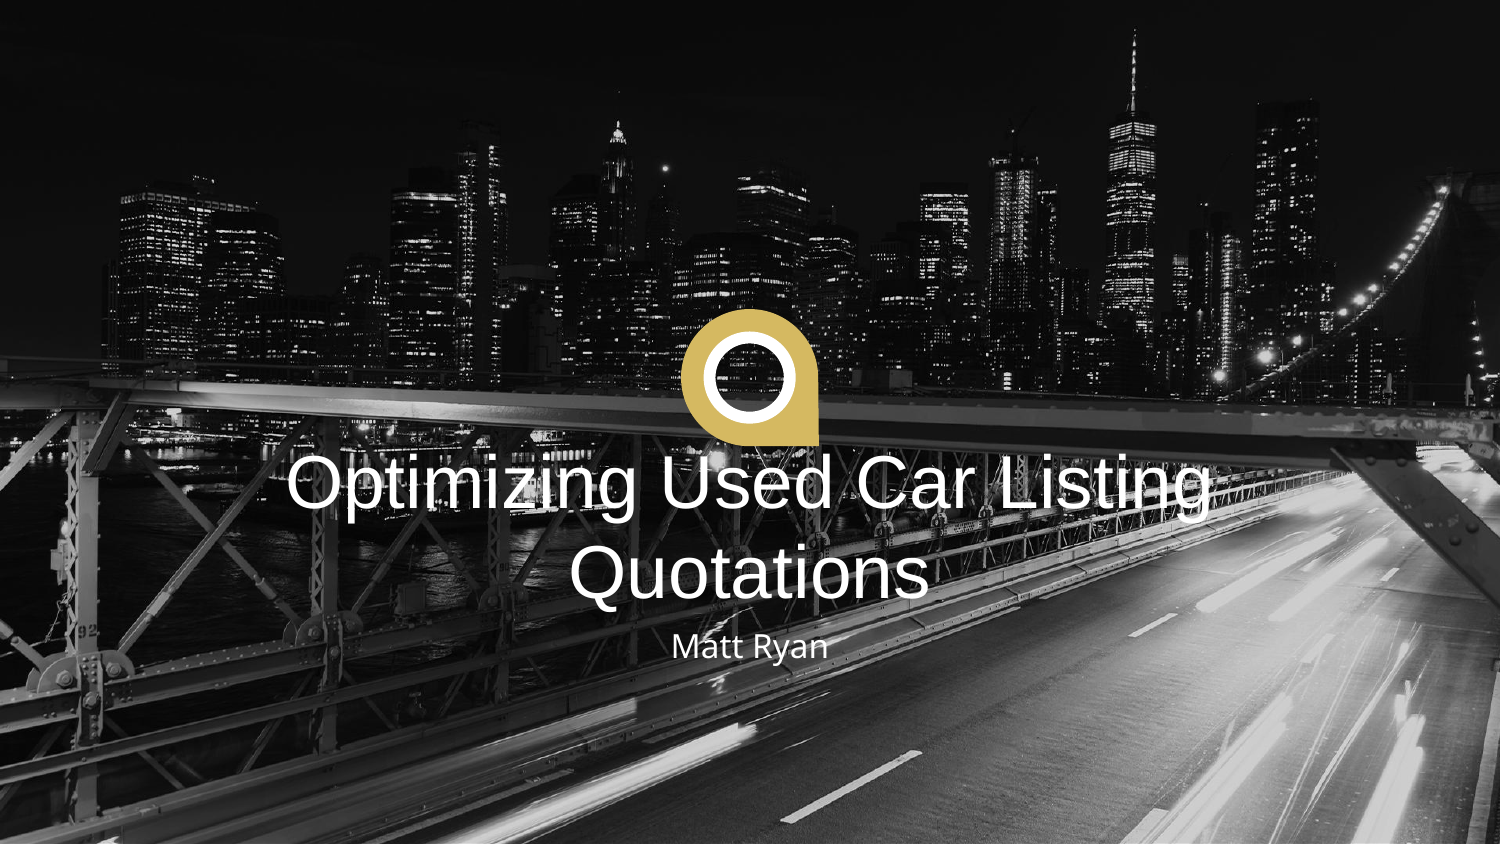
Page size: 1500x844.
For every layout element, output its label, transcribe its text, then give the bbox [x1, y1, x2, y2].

picture [0, 0, 1500, 844]
subtitle Matt Ryan [244, 609, 1256, 740]
title Optimizing Used Car Listing Quotations [175, 471, 1325, 629]
text_box [681, 309, 819, 447]
